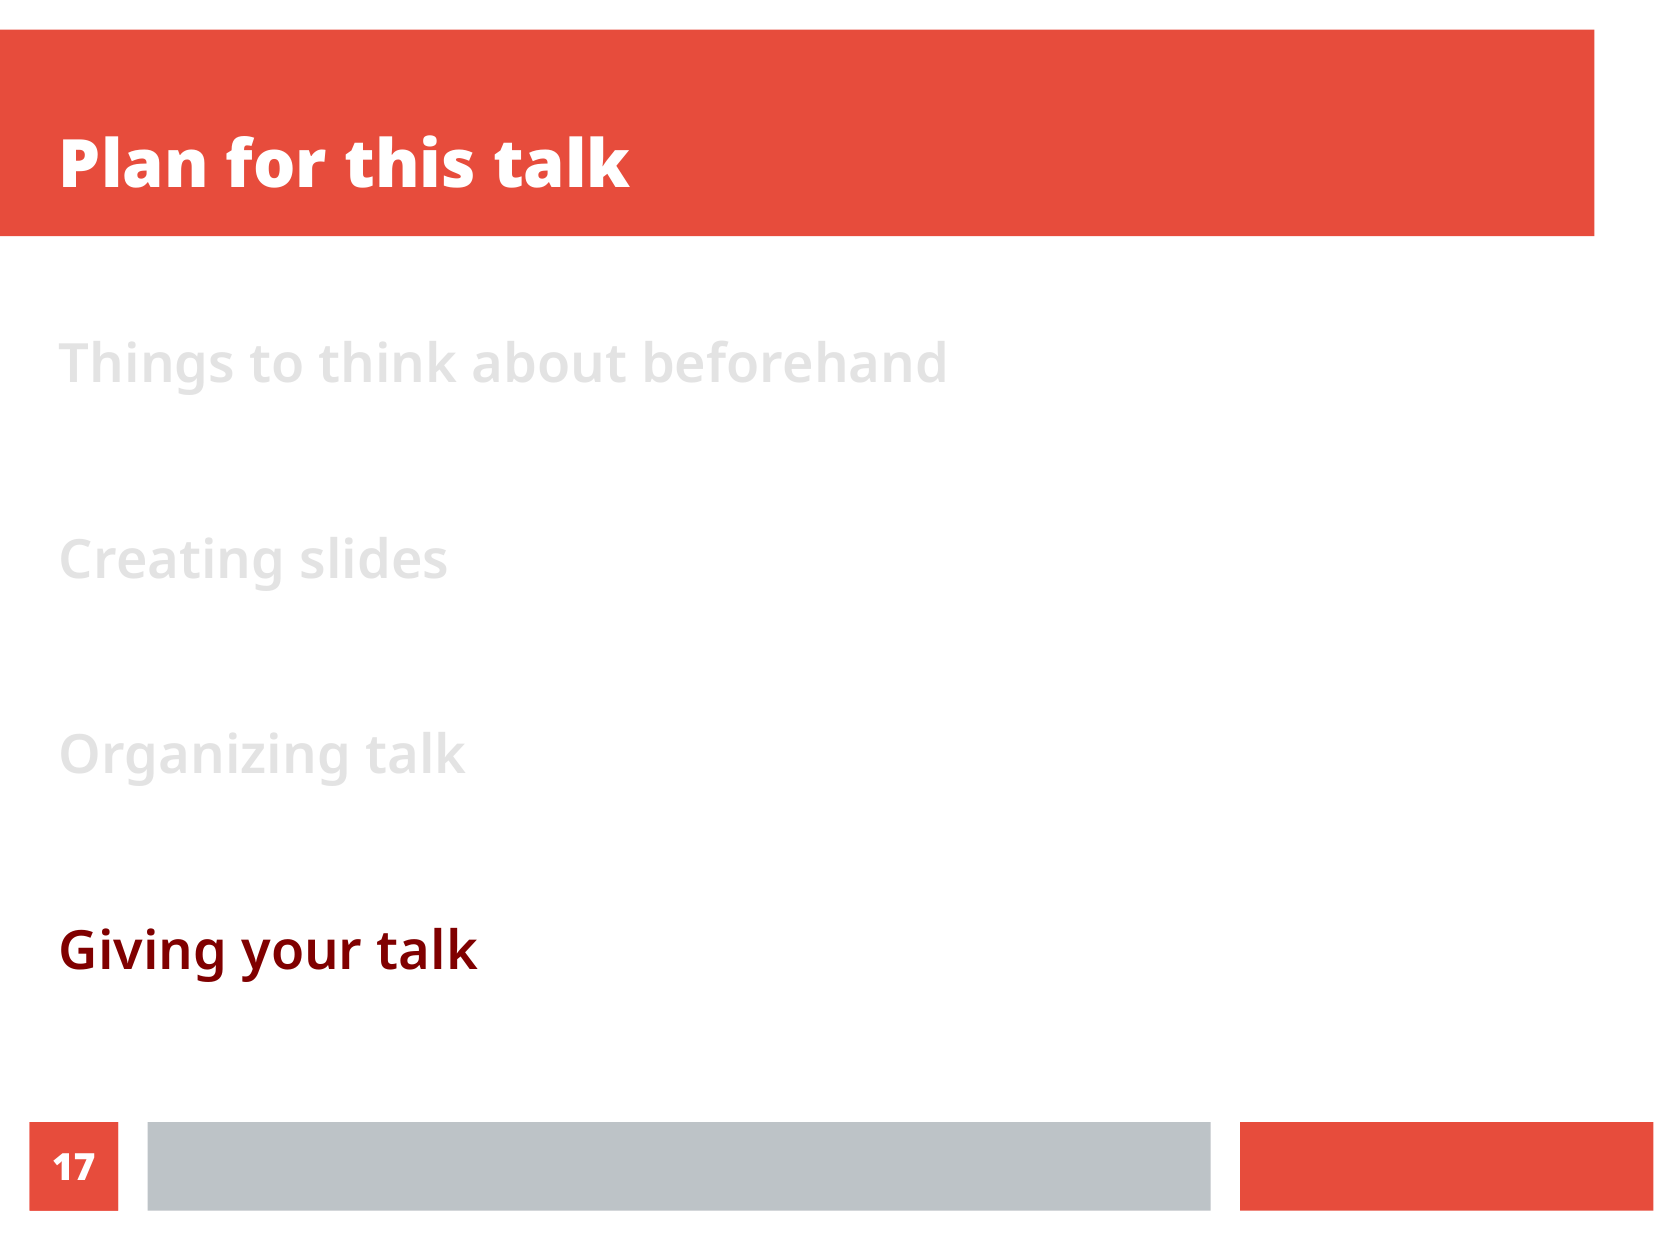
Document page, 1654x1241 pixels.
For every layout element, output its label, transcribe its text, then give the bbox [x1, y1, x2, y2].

list Things to think about beforehand Creating slides Organizing talk Giving your talk [59, 324, 1565, 1093]
title Plan for this talk [59, 59, 1595, 207]
